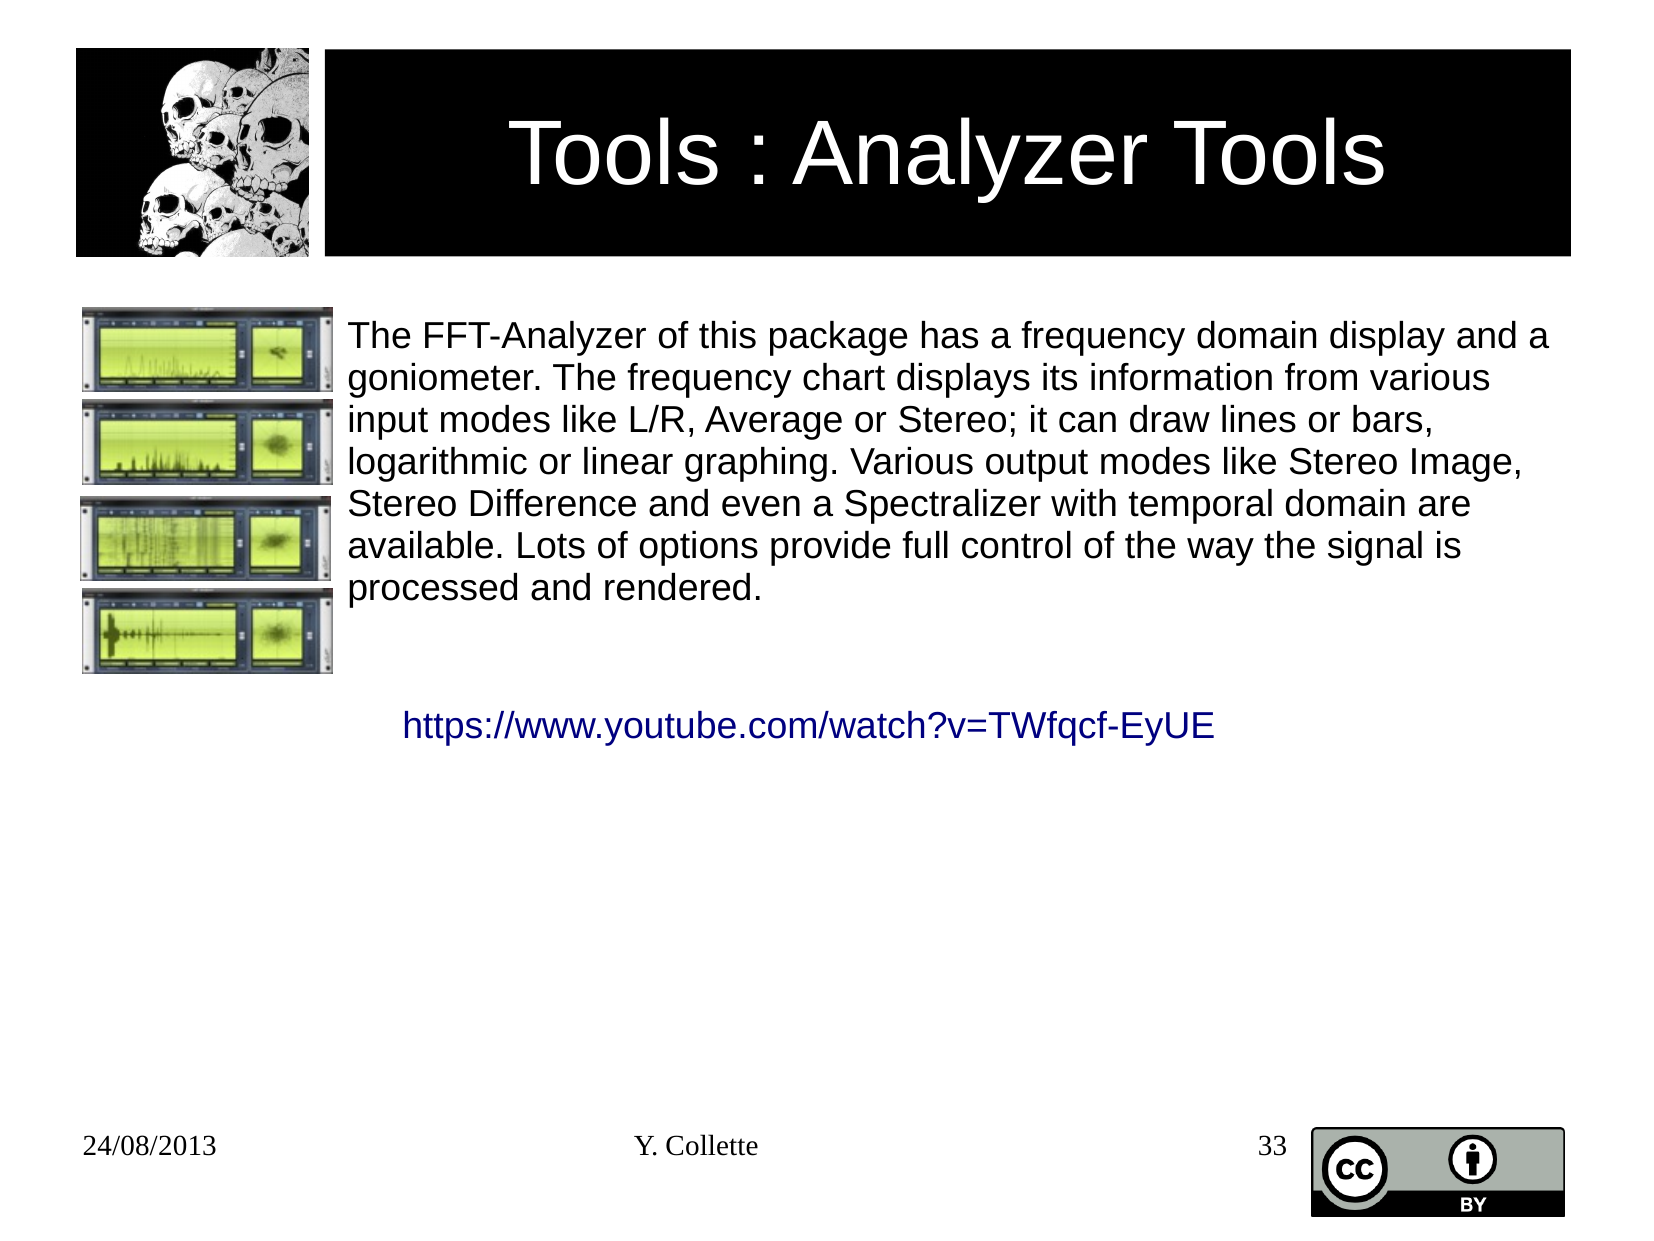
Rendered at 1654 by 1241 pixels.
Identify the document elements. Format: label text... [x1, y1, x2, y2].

picture [80, 496, 331, 581]
picture [82, 399, 333, 485]
text_box https://www.youtube.com/watch?v=TWfqcf-EyUE [82, 696, 1536, 754]
picture [76, 48, 309, 257]
title Tools : Analyzer Tools [324, 49, 1571, 257]
picture [82, 307, 333, 392]
text_box The FFT-Analyzer of this package has a frequency domain display and a goniometer. The frequency chart displays its information from various input modes like L/R, Average or Stereo; it can draw lines or bars, logarithmic or linear graphing. Various output modes like Stereo Image, Stereo Difference and even a Spectralizer with temporal domain are available. Lots of options provide full control of the way the signal is processed and rendered. [332, 307, 1571, 616]
picture [82, 588, 333, 674]
picture [1311, 1127, 1565, 1217]
